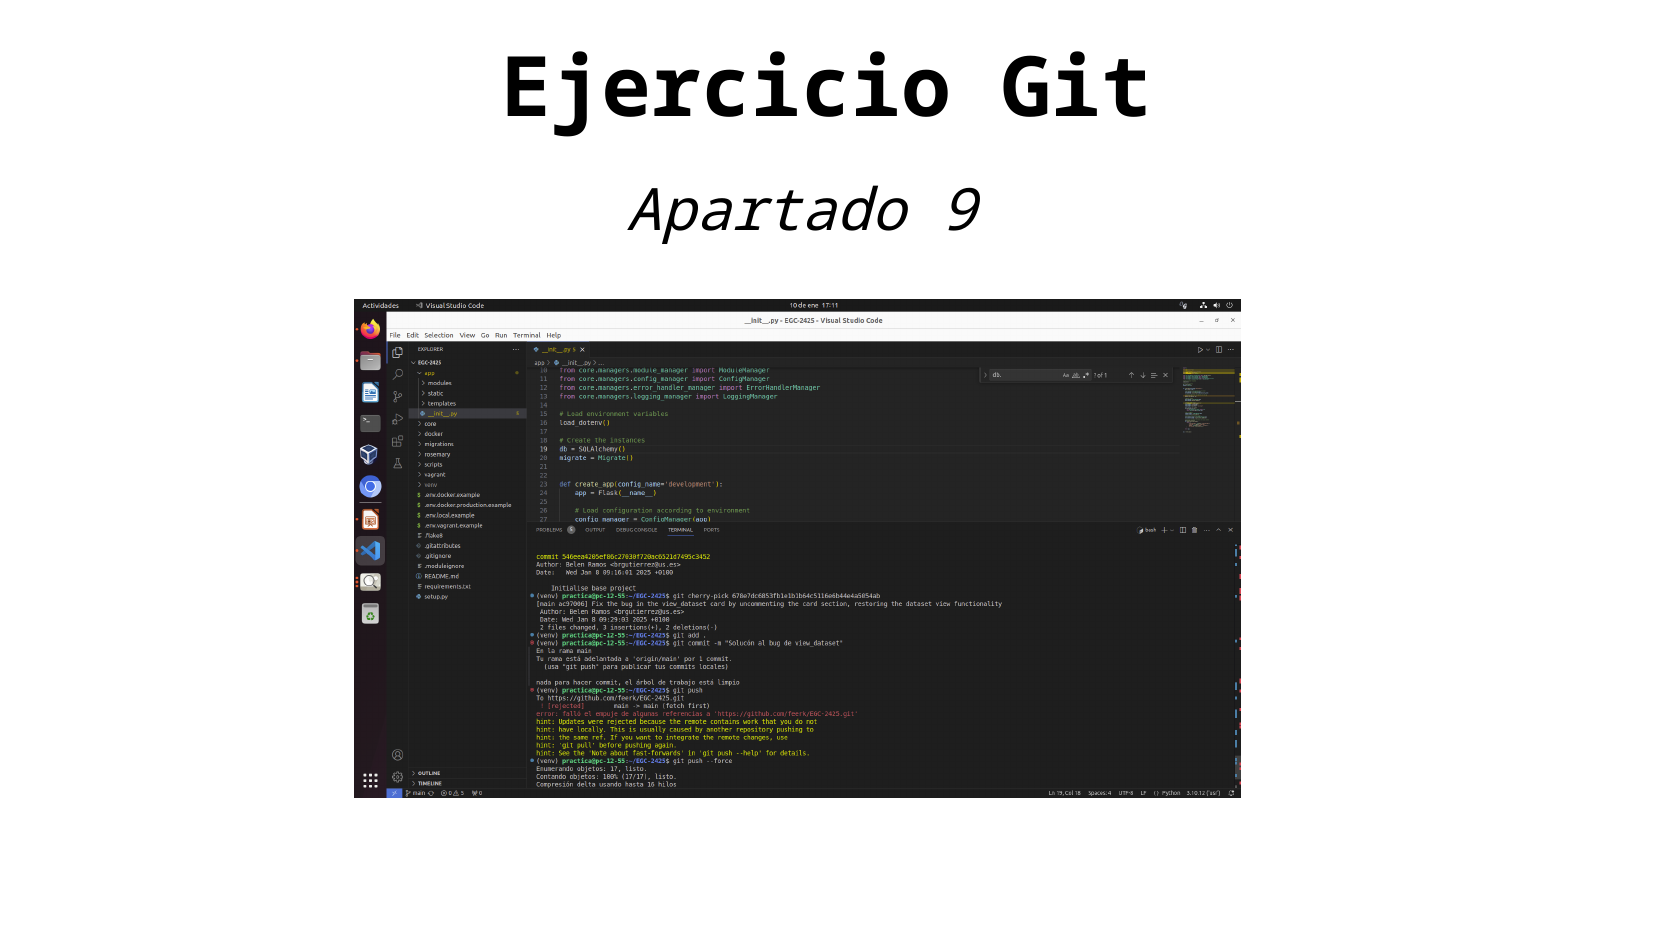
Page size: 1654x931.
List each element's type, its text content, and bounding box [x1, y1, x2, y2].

title Ejercicio Git Apartado 9 [82, 57, 1571, 217]
picture [354, 299, 1241, 798]
subtitle [82, 217, 1571, 758]
